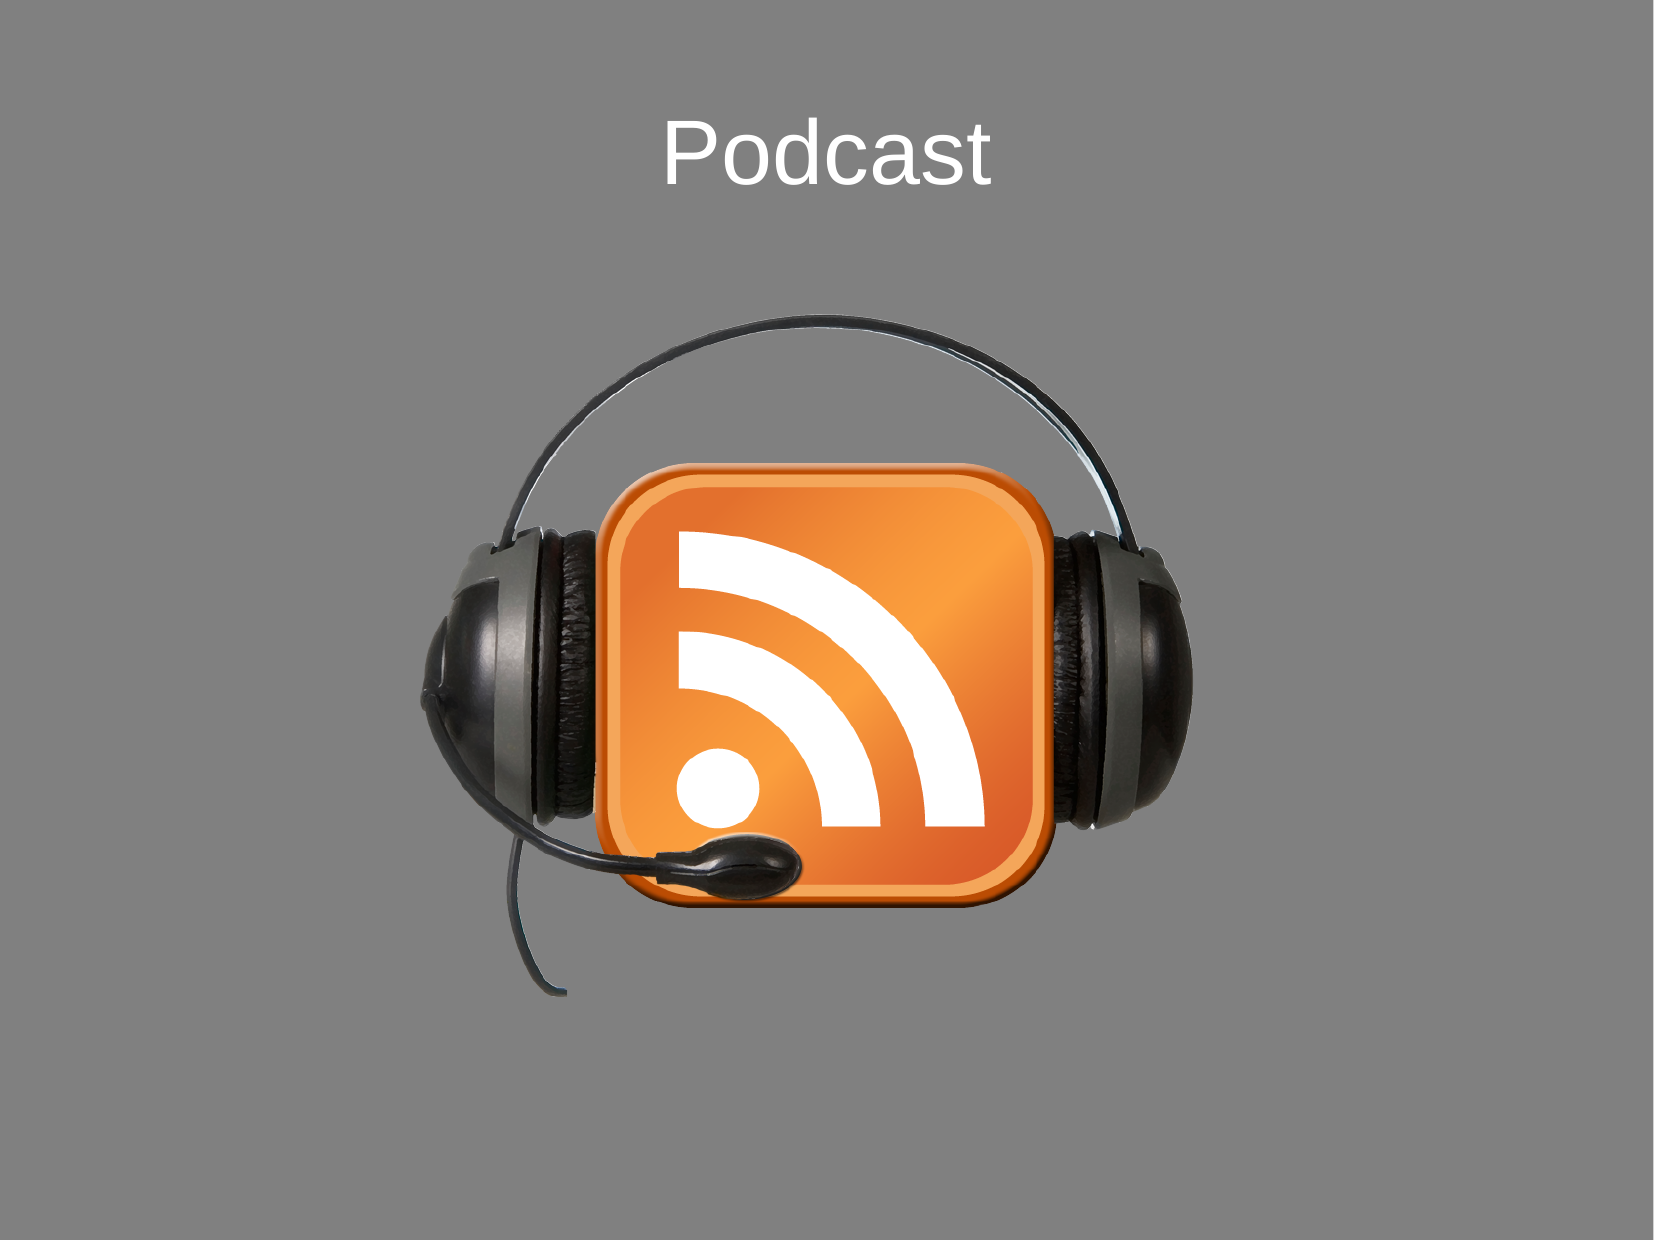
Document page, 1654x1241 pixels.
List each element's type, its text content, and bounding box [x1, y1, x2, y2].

title Podcast [82, 49, 1571, 257]
picture [420, 314, 1201, 997]
